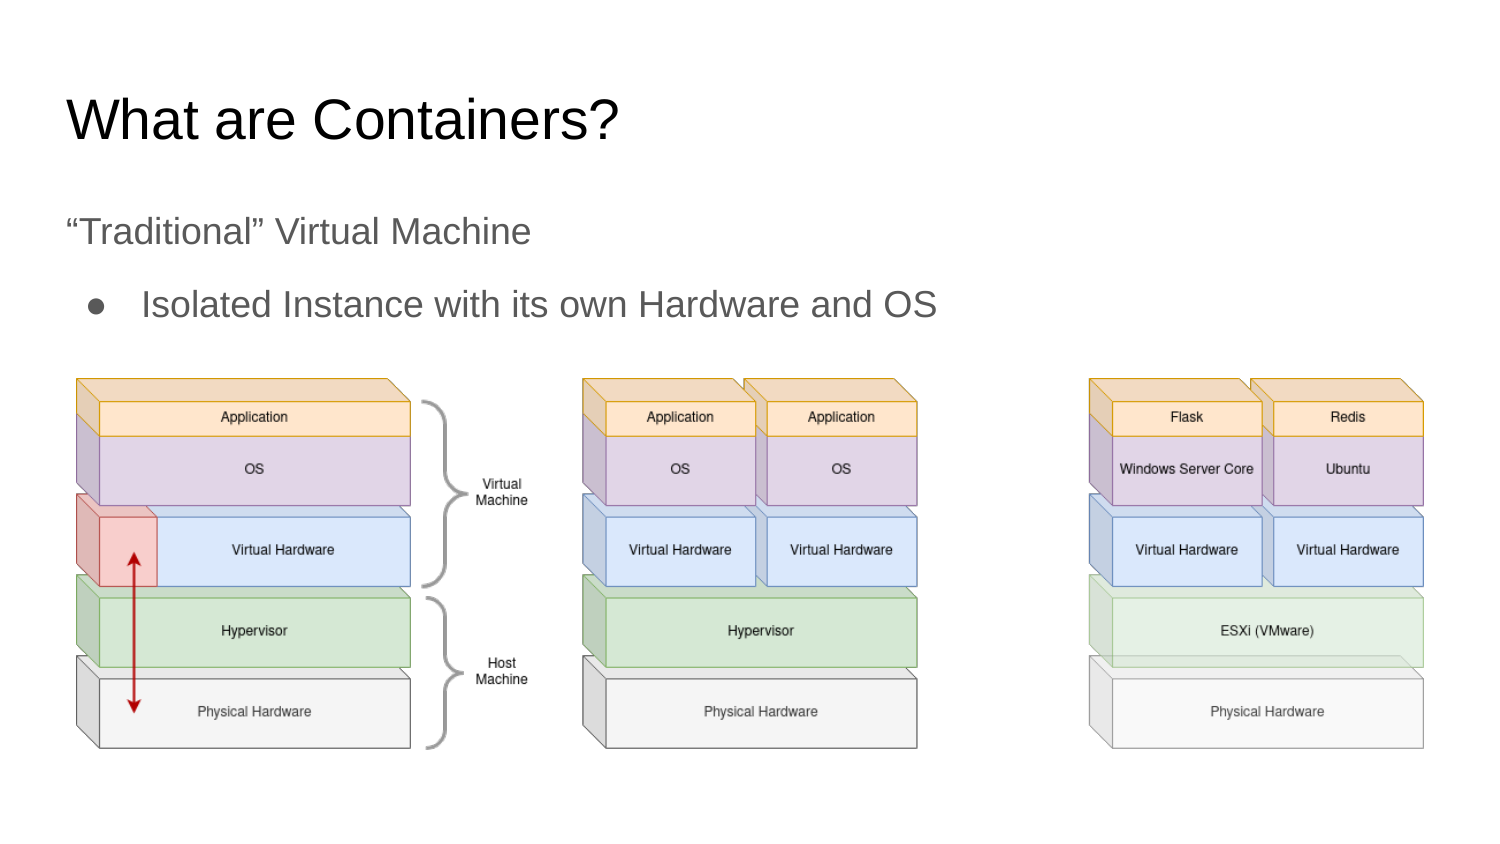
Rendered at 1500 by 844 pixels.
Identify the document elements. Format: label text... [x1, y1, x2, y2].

title What are Containers? [51, 72, 1449, 167]
list “Traditional” Virtual Machine Isolated Instance with its own Hardware and OS [51, 189, 1449, 750]
picture [76, 378, 1424, 750]
